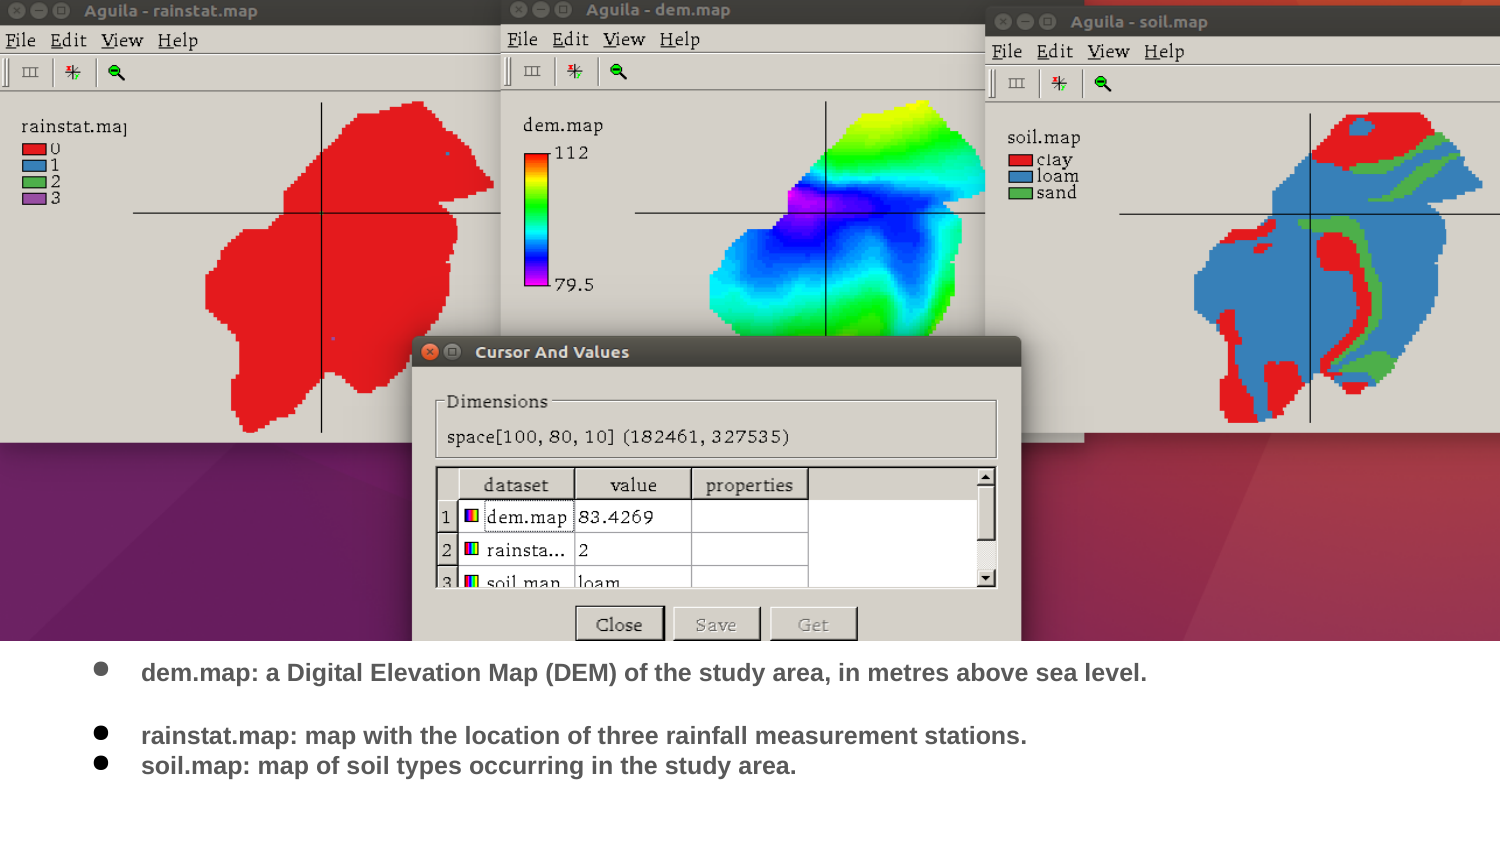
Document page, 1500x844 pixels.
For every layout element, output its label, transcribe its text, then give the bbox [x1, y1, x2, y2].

picture [0, 0, 1500, 641]
list dem.map: a Digital Elevation Map (DEM) of the study area, in metres above sea level. rainstat.map: map with the location of three rainfall measurement stations. soil.map: map of soil types occurring in the study area. [51, 641, 1449, 795]
